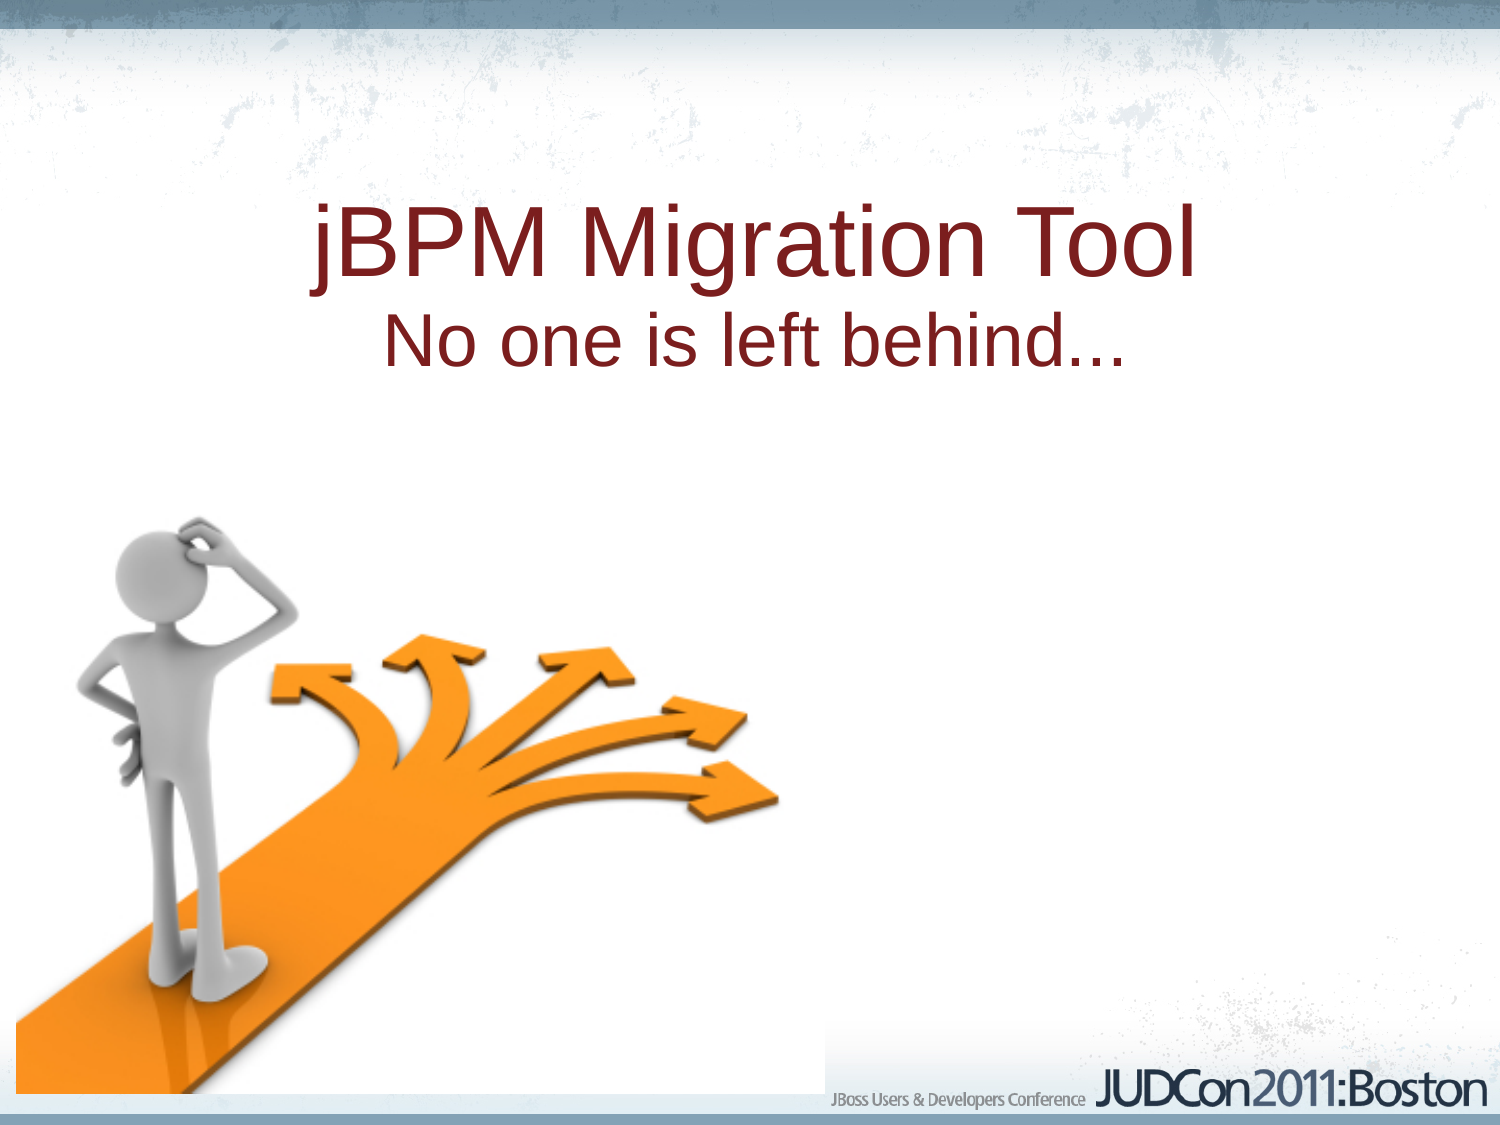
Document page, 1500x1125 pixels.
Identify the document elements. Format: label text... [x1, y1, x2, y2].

subtitle jBPM Migration Tool No one is left behind... [118, 0, 1394, 747]
picture [0, 0, 1500, 1125]
